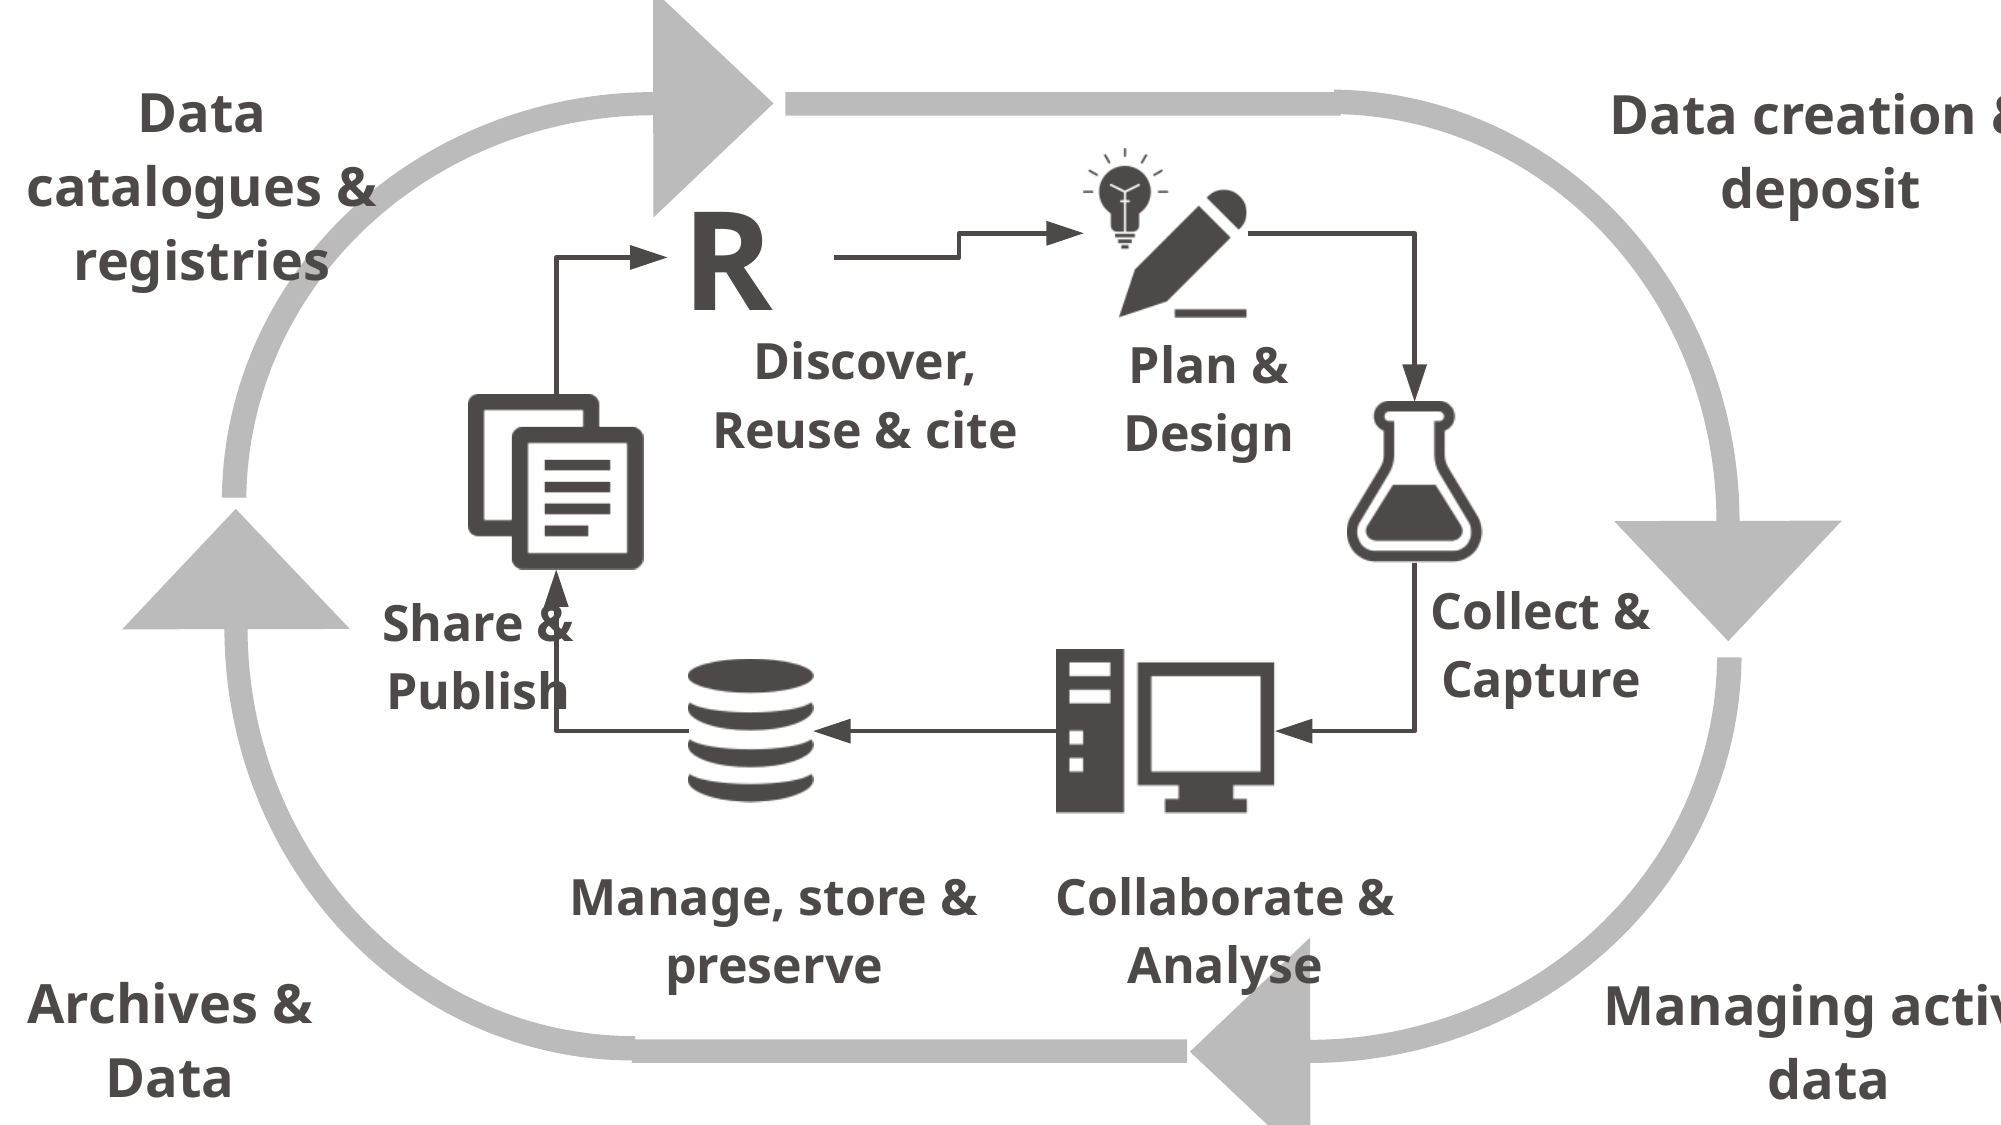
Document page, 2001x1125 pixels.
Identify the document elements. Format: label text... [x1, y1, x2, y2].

text_box R [667, 156, 835, 311]
text_box Data catalogues & registries [11, 66, 444, 194]
text_box Data creation & deposit [1594, 68, 1991, 193]
text_box [785, 89, 1842, 642]
text_box [1303, 971, 1311, 978]
text_box [426, 972, 1188, 1063]
picture [688, 659, 814, 803]
text_box Share & Publish [367, 580, 554, 696]
text_box Manage, store & preserve [555, 854, 941, 970]
picture [1347, 401, 1483, 563]
picture [468, 394, 644, 570]
text_box [444, 0, 774, 218]
text_box [122, 508, 407, 958]
text_box Managing active data [1588, 960, 2001, 1084]
text_box Plan & Design [1108, 322, 1288, 438]
text_box Discover, Reuse & cite [697, 318, 993, 434]
text_box Collect & Capture [1417, 568, 1639, 684]
text_box Share & Publish [559, 607, 568, 696]
text_box Collaborate & Analyse [1040, 854, 1546, 970]
picture [1083, 148, 1248, 318]
text_box Archives & Data repositories [0, 958, 426, 1086]
picture [1056, 649, 1276, 814]
text_box [1189, 657, 1742, 1125]
text_box [312, 194, 408, 270]
text_box [221, 259, 320, 498]
